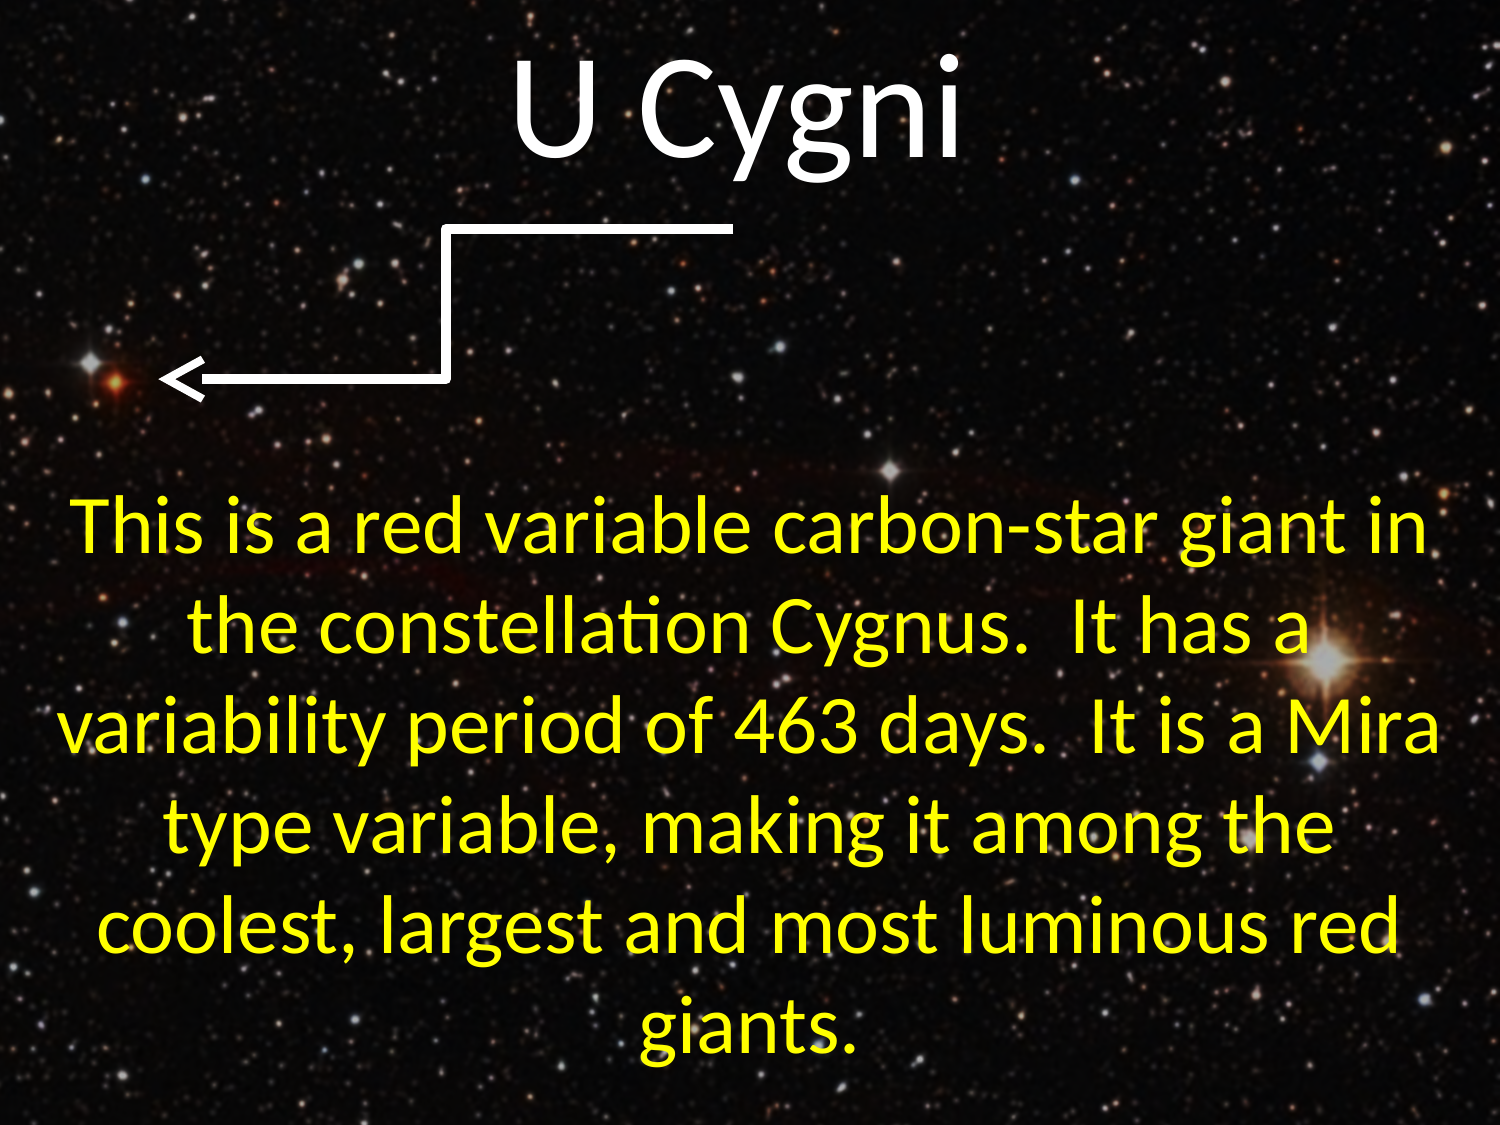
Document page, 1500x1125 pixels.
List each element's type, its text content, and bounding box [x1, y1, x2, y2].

text_box This is a red variable carbon-star giant in the constellation Cygnus. It has a variability period of 463 days. It is a Mira type variable, making it among the coolest, largest and most luminous red giants. [32, 462, 1468, 1078]
picture [0, 0, 1500, 1125]
text_box U Cygni [462, 0, 1013, 195]
